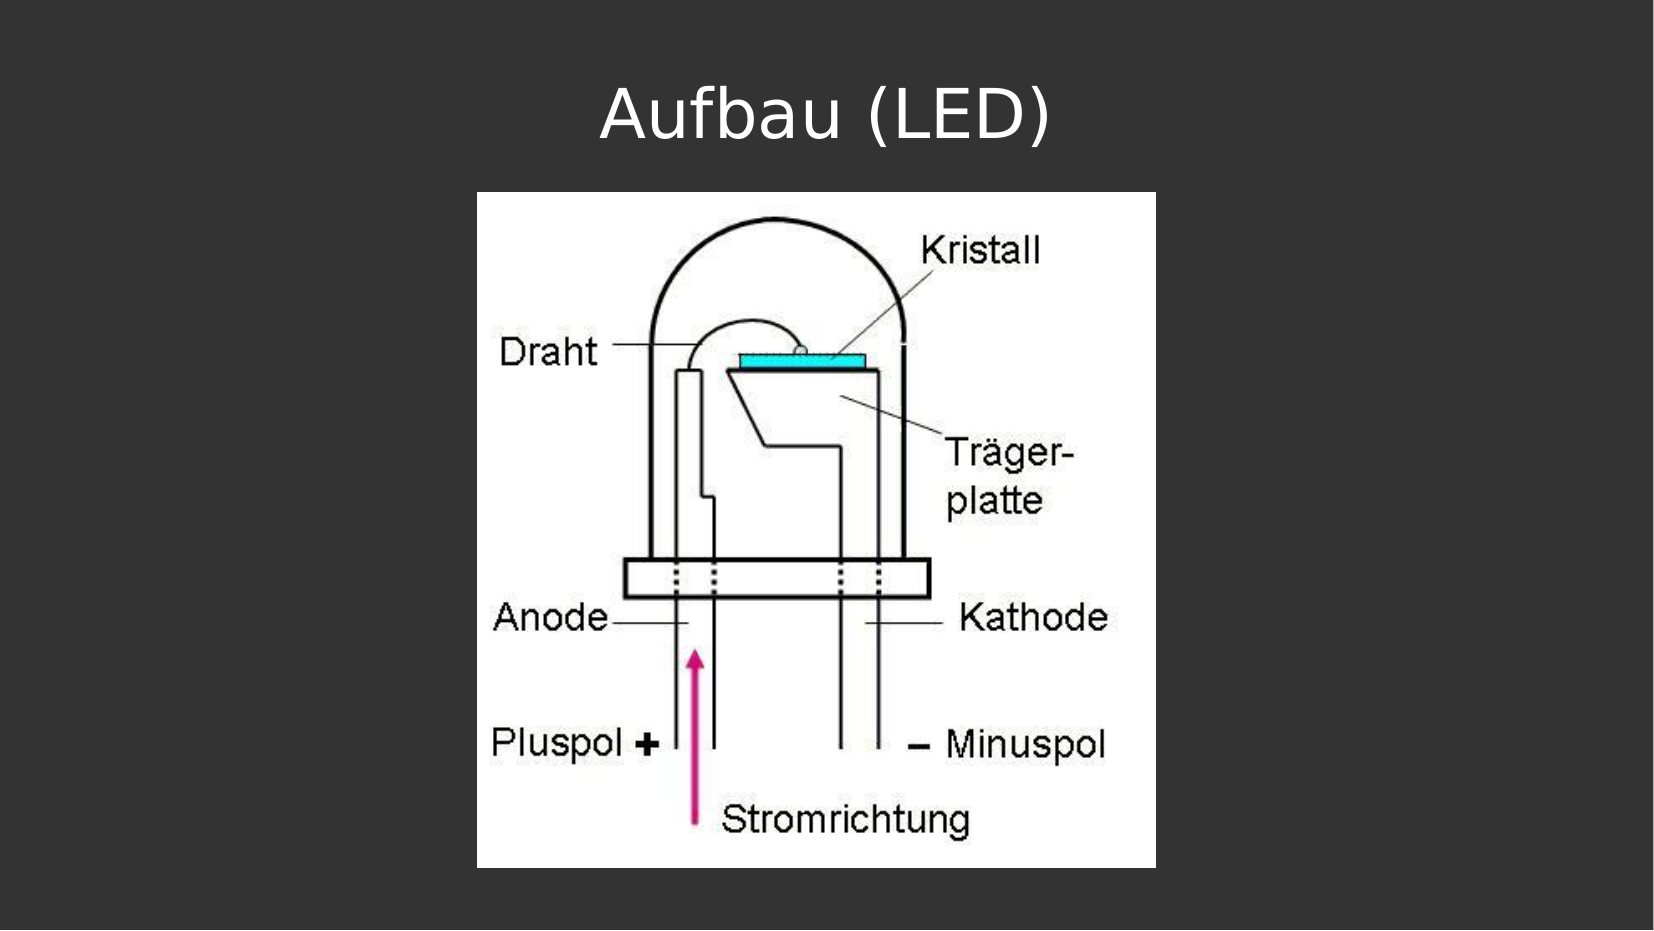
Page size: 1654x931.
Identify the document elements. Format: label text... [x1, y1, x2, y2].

title Aufbau (LED) [82, 37, 1571, 193]
picture [477, 192, 1156, 868]
